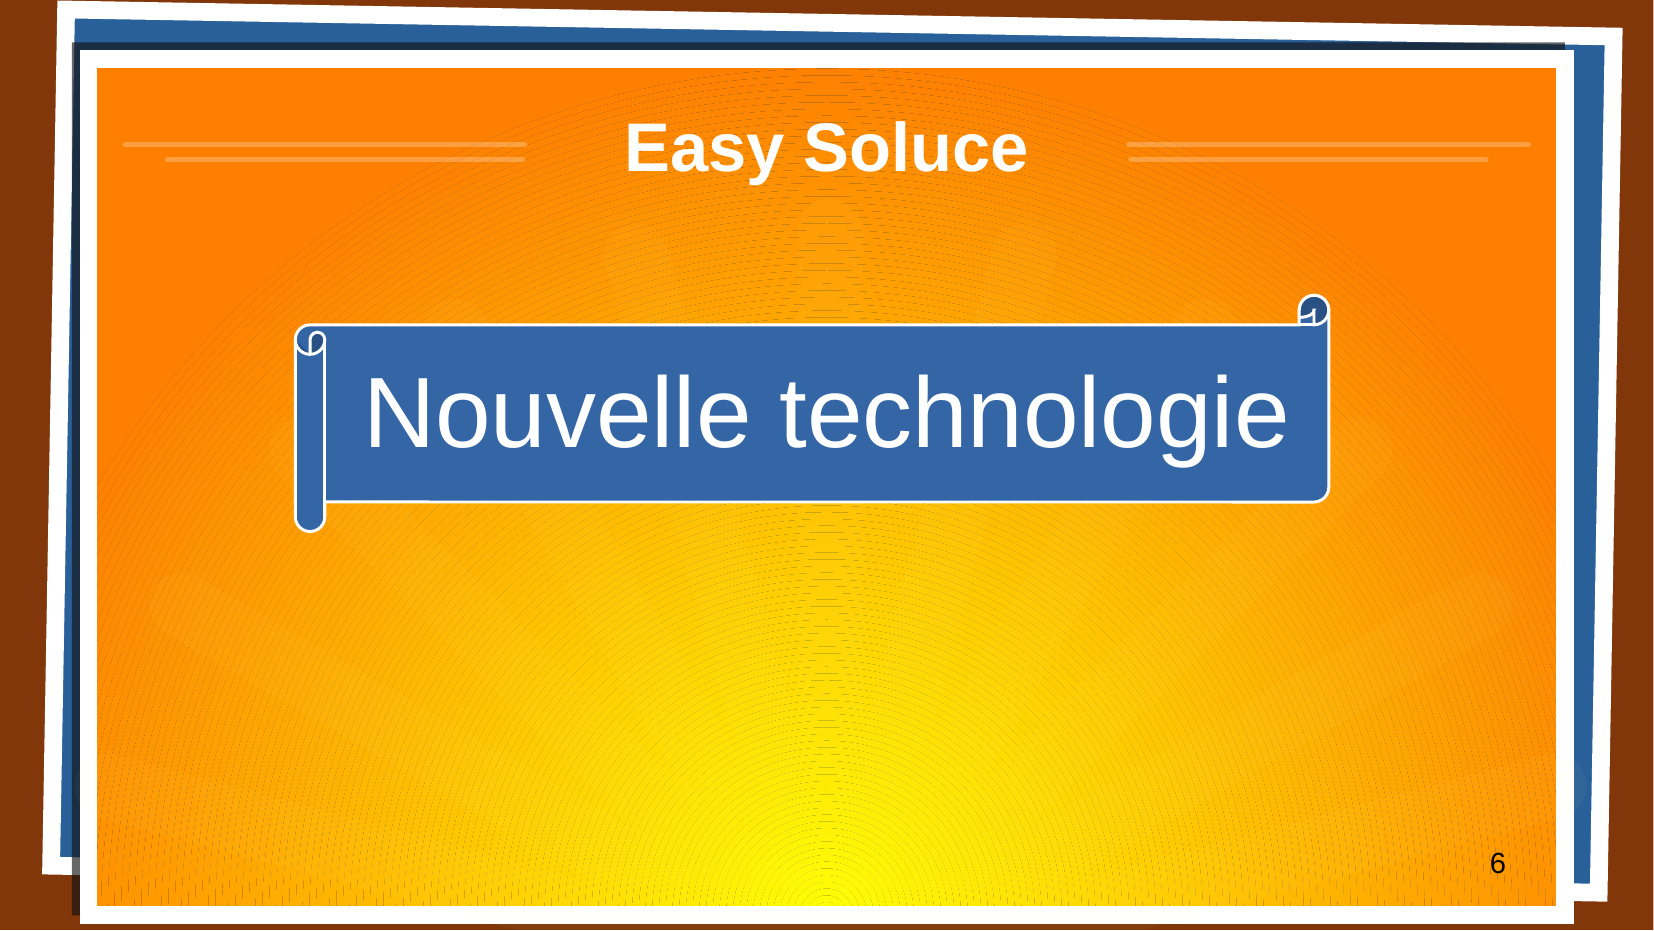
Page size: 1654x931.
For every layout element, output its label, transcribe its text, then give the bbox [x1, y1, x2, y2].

text_box Nouvelle technologie [348, 350, 1306, 477]
title Easy Soluce [531, 73, 1123, 222]
text_box [295, 295, 1329, 532]
